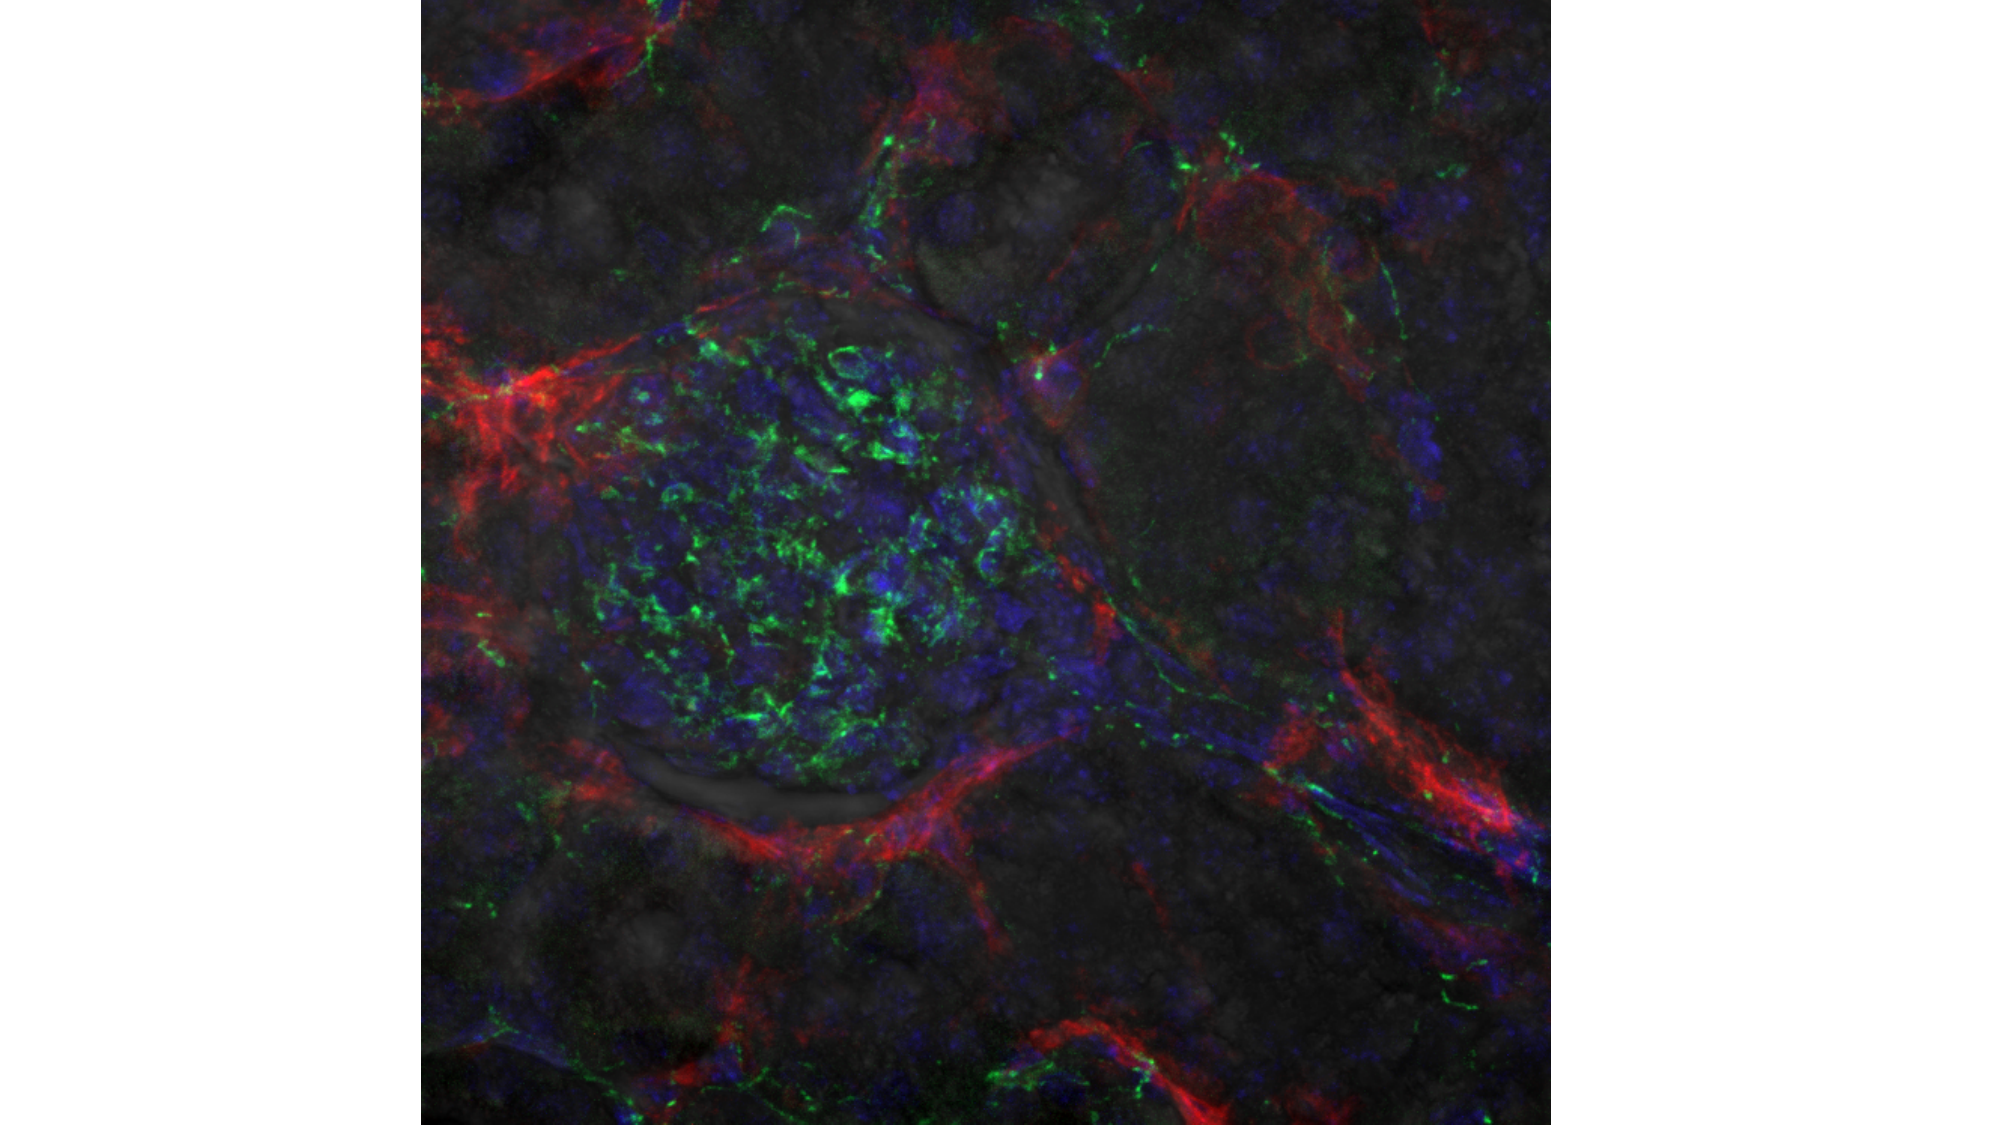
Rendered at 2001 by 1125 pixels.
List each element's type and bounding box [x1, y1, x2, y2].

picture [421, 0, 1551, 1125]
